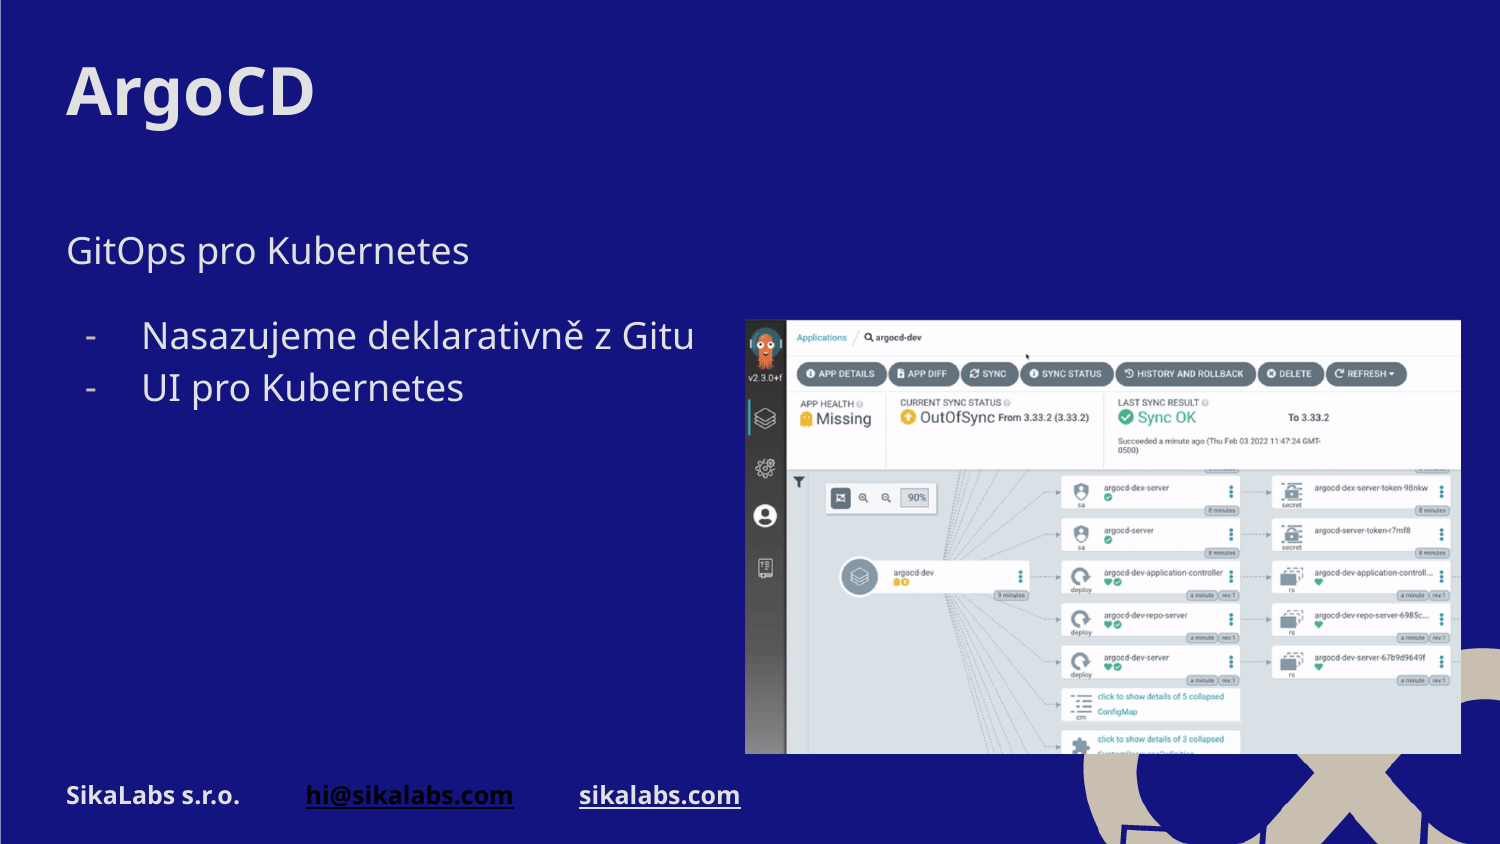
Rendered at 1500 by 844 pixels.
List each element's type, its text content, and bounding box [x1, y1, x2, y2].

title ArgoCD [51, 33, 1449, 128]
picture [0, 0, 1500, 844]
list GitOps pro Kubernetes Nasazujeme deklarativně z Gitu UI pro Kubernetes [51, 205, 1352, 754]
